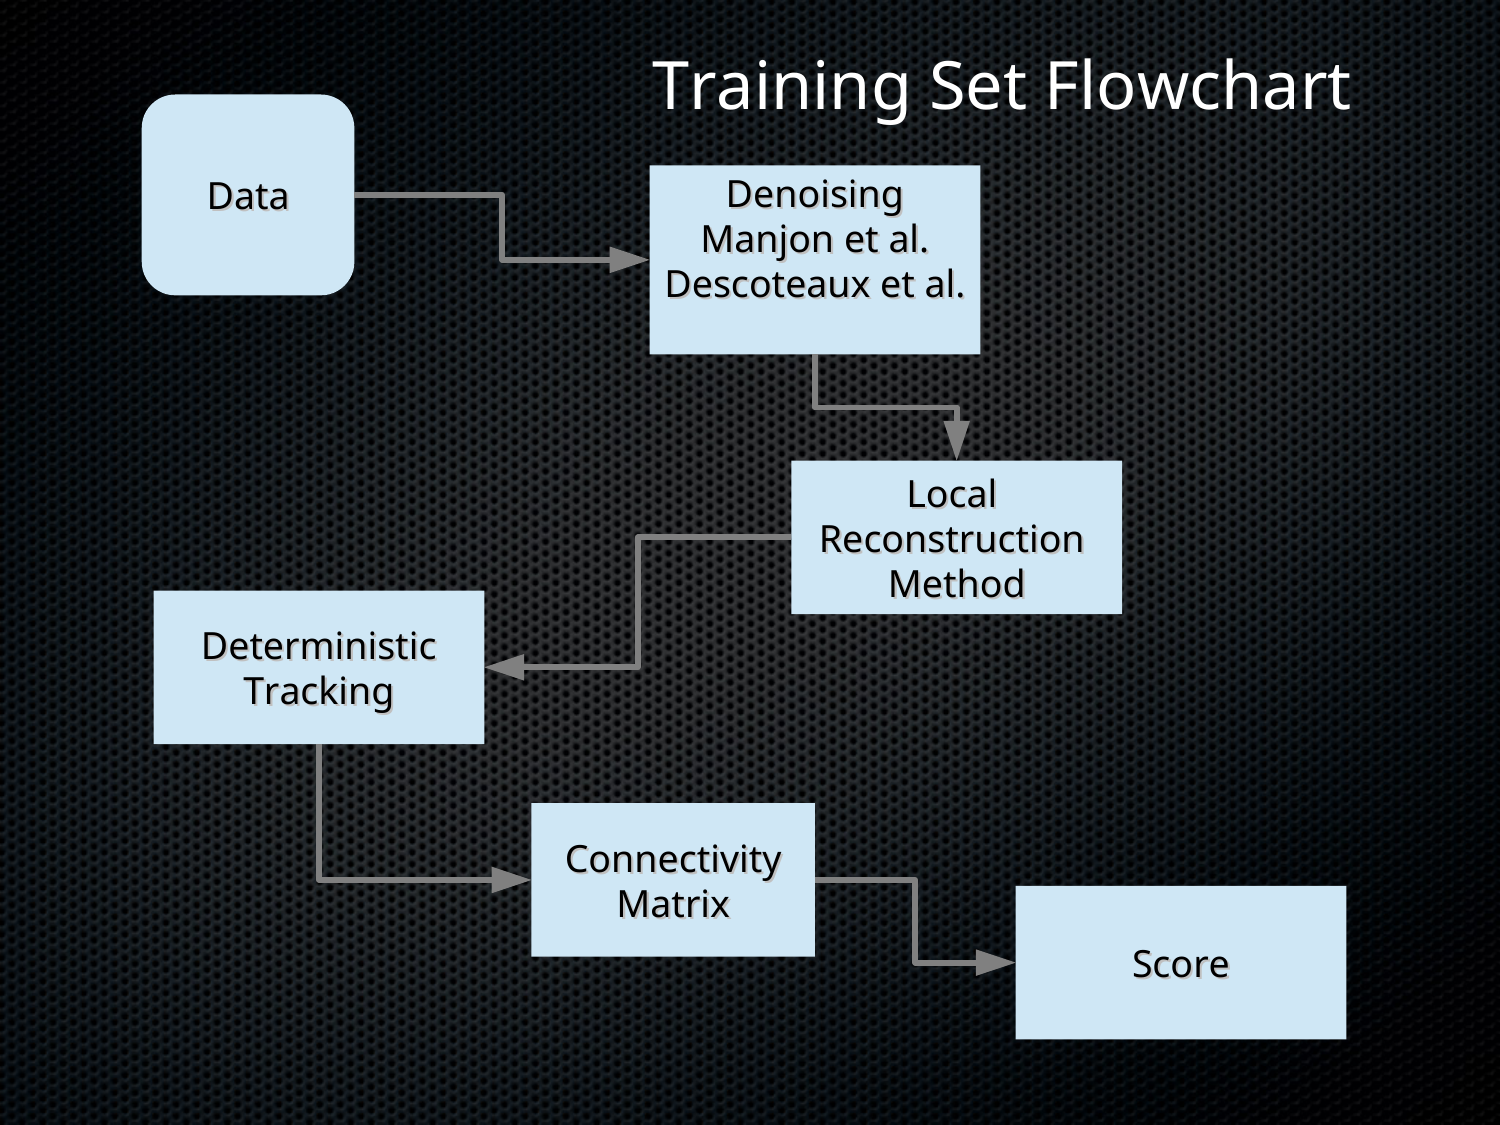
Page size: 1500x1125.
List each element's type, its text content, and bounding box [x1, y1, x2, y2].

text_box Score [1015, 885, 1347, 1040]
text_box Deterministic Tracking [153, 590, 485, 745]
picture [0, 0, 1500, 1125]
text_box Data [141, 94, 355, 296]
text_box Denoising Manjon et al. Descoteaux et al. [649, 165, 981, 355]
text_box Local Reconstruction Method [791, 460, 1123, 615]
text_box Training Set Flowchart [637, 35, 1419, 130]
text_box Connectivity Matrix [531, 803, 815, 957]
